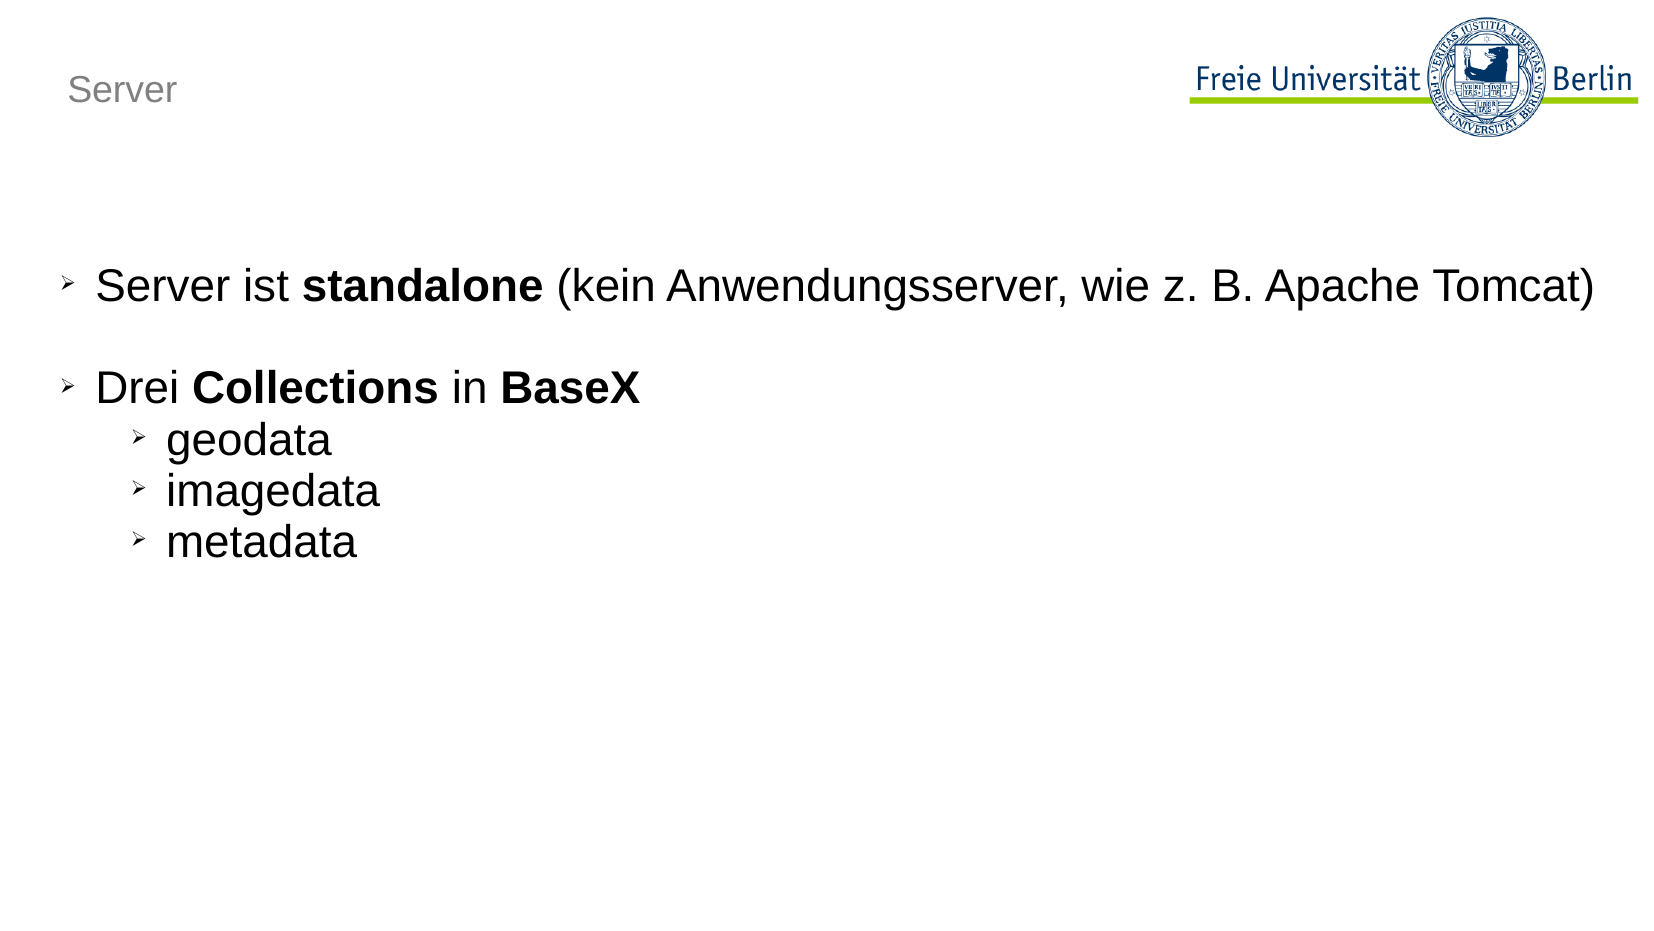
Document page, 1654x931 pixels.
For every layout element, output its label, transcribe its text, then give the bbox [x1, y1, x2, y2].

text_box Server ist standalone (kein Anwendungsserver, wie z. B. Apache Tomcat) Drei Collections in BaseX geodata imagedata metadata [45, 252, 1609, 576]
text_box Server [52, 61, 193, 119]
picture [1185, 11, 1642, 142]
